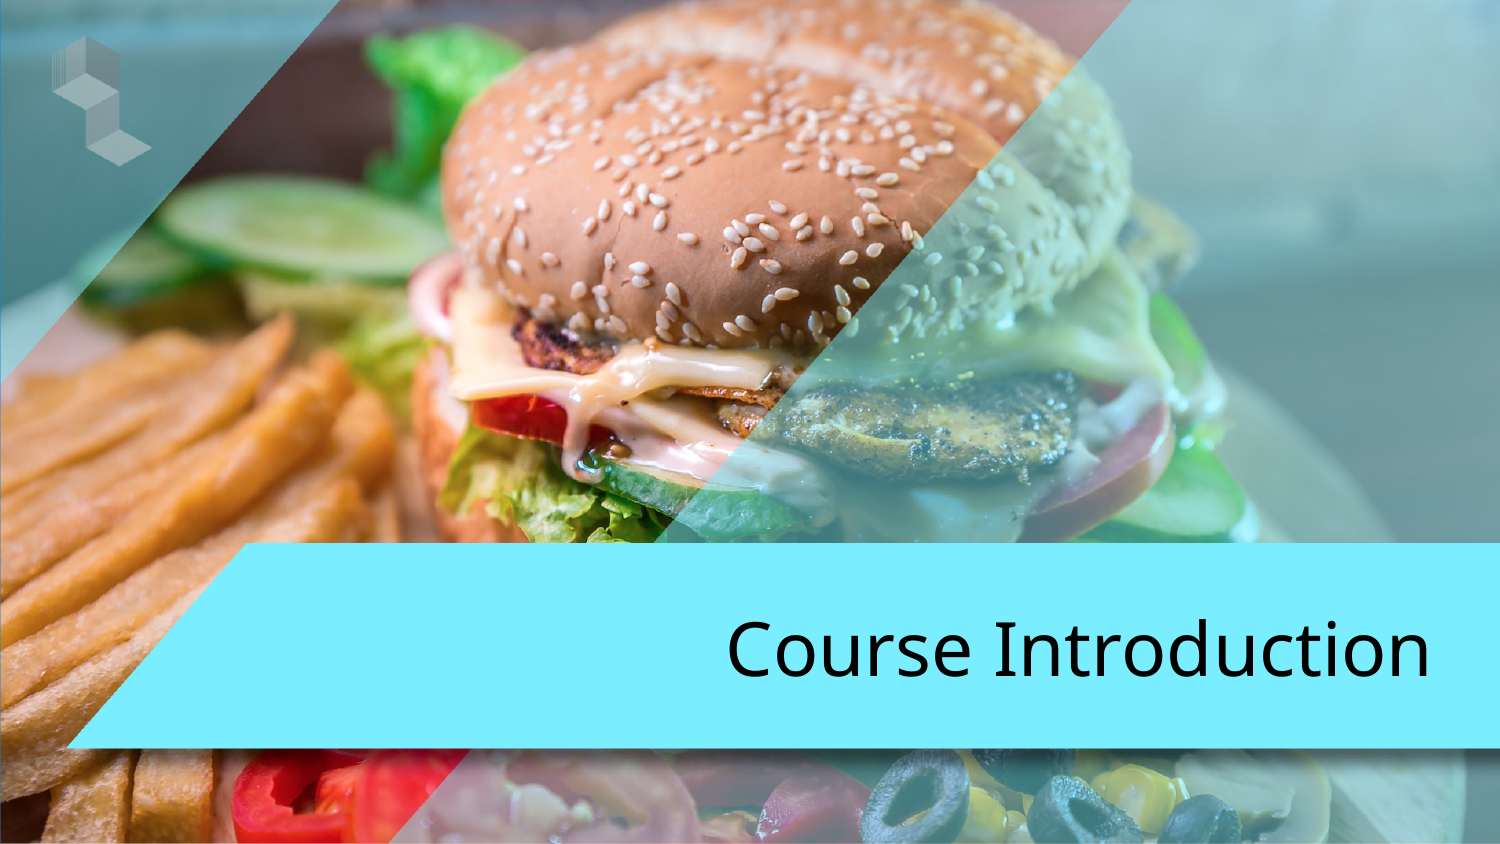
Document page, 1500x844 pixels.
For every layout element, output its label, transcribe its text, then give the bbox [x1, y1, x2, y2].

picture [0, 0, 1500, 844]
title Course Introduction [51, 577, 1449, 716]
